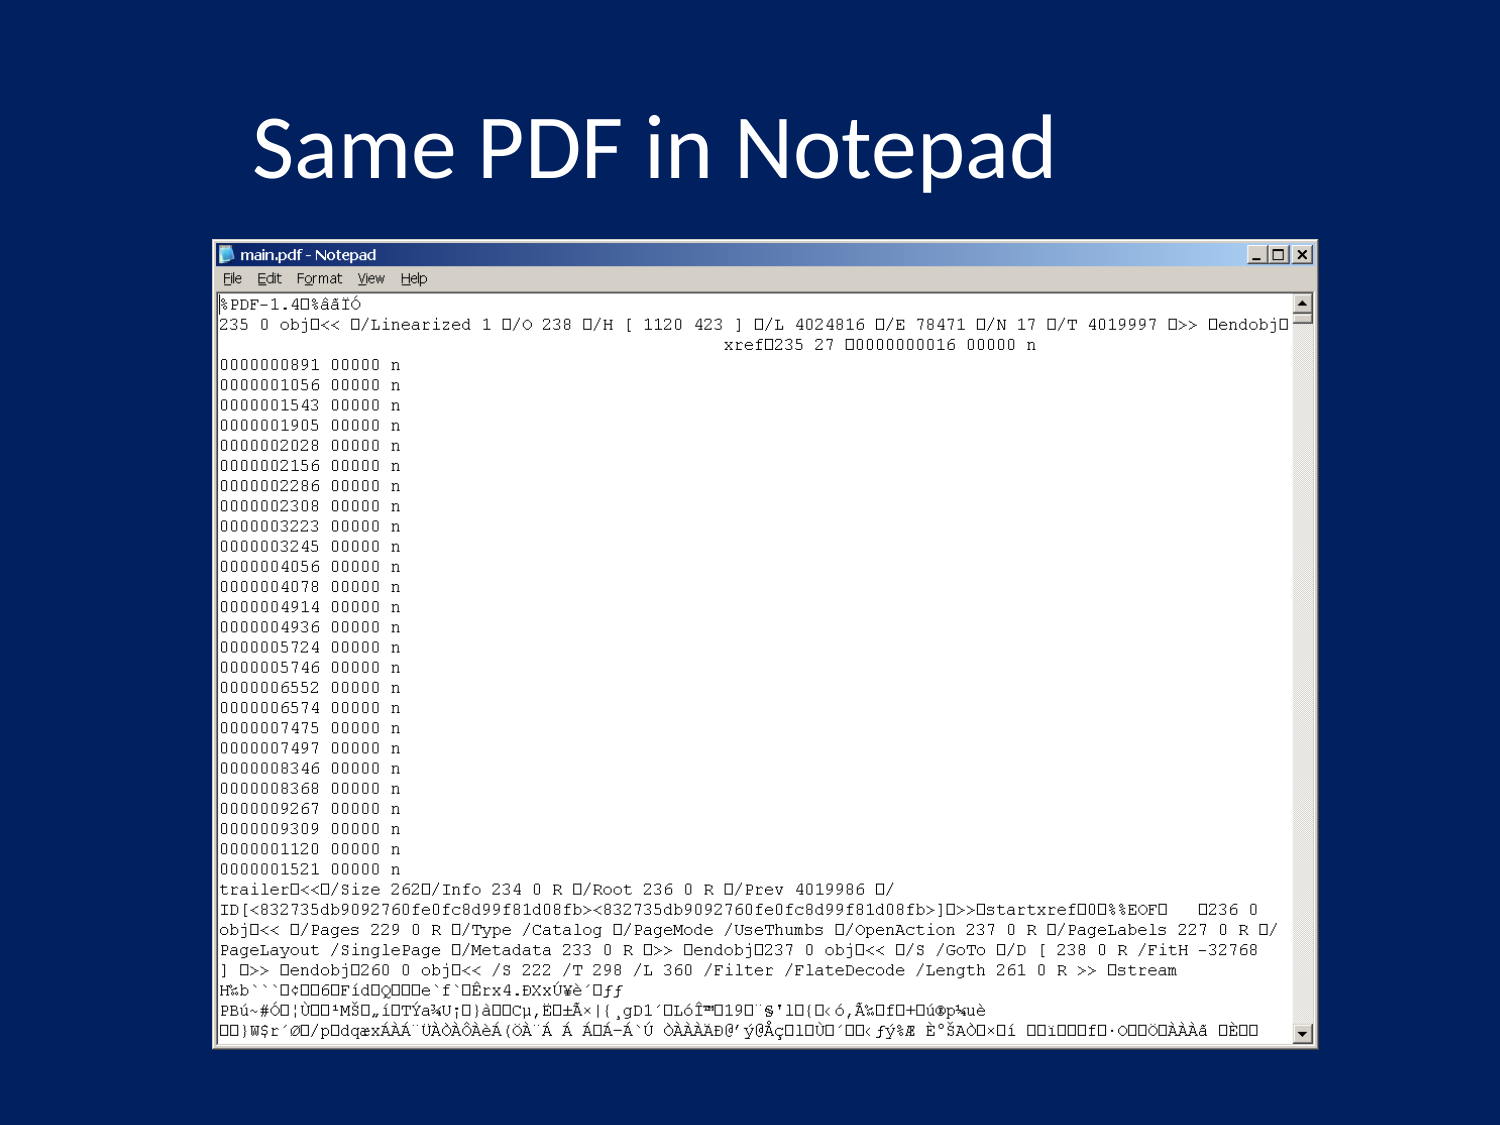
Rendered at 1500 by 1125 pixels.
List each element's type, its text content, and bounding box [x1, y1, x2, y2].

picture [212, 239, 1319, 1050]
text_box Same PDF in Notepad [237, 79, 1313, 206]
